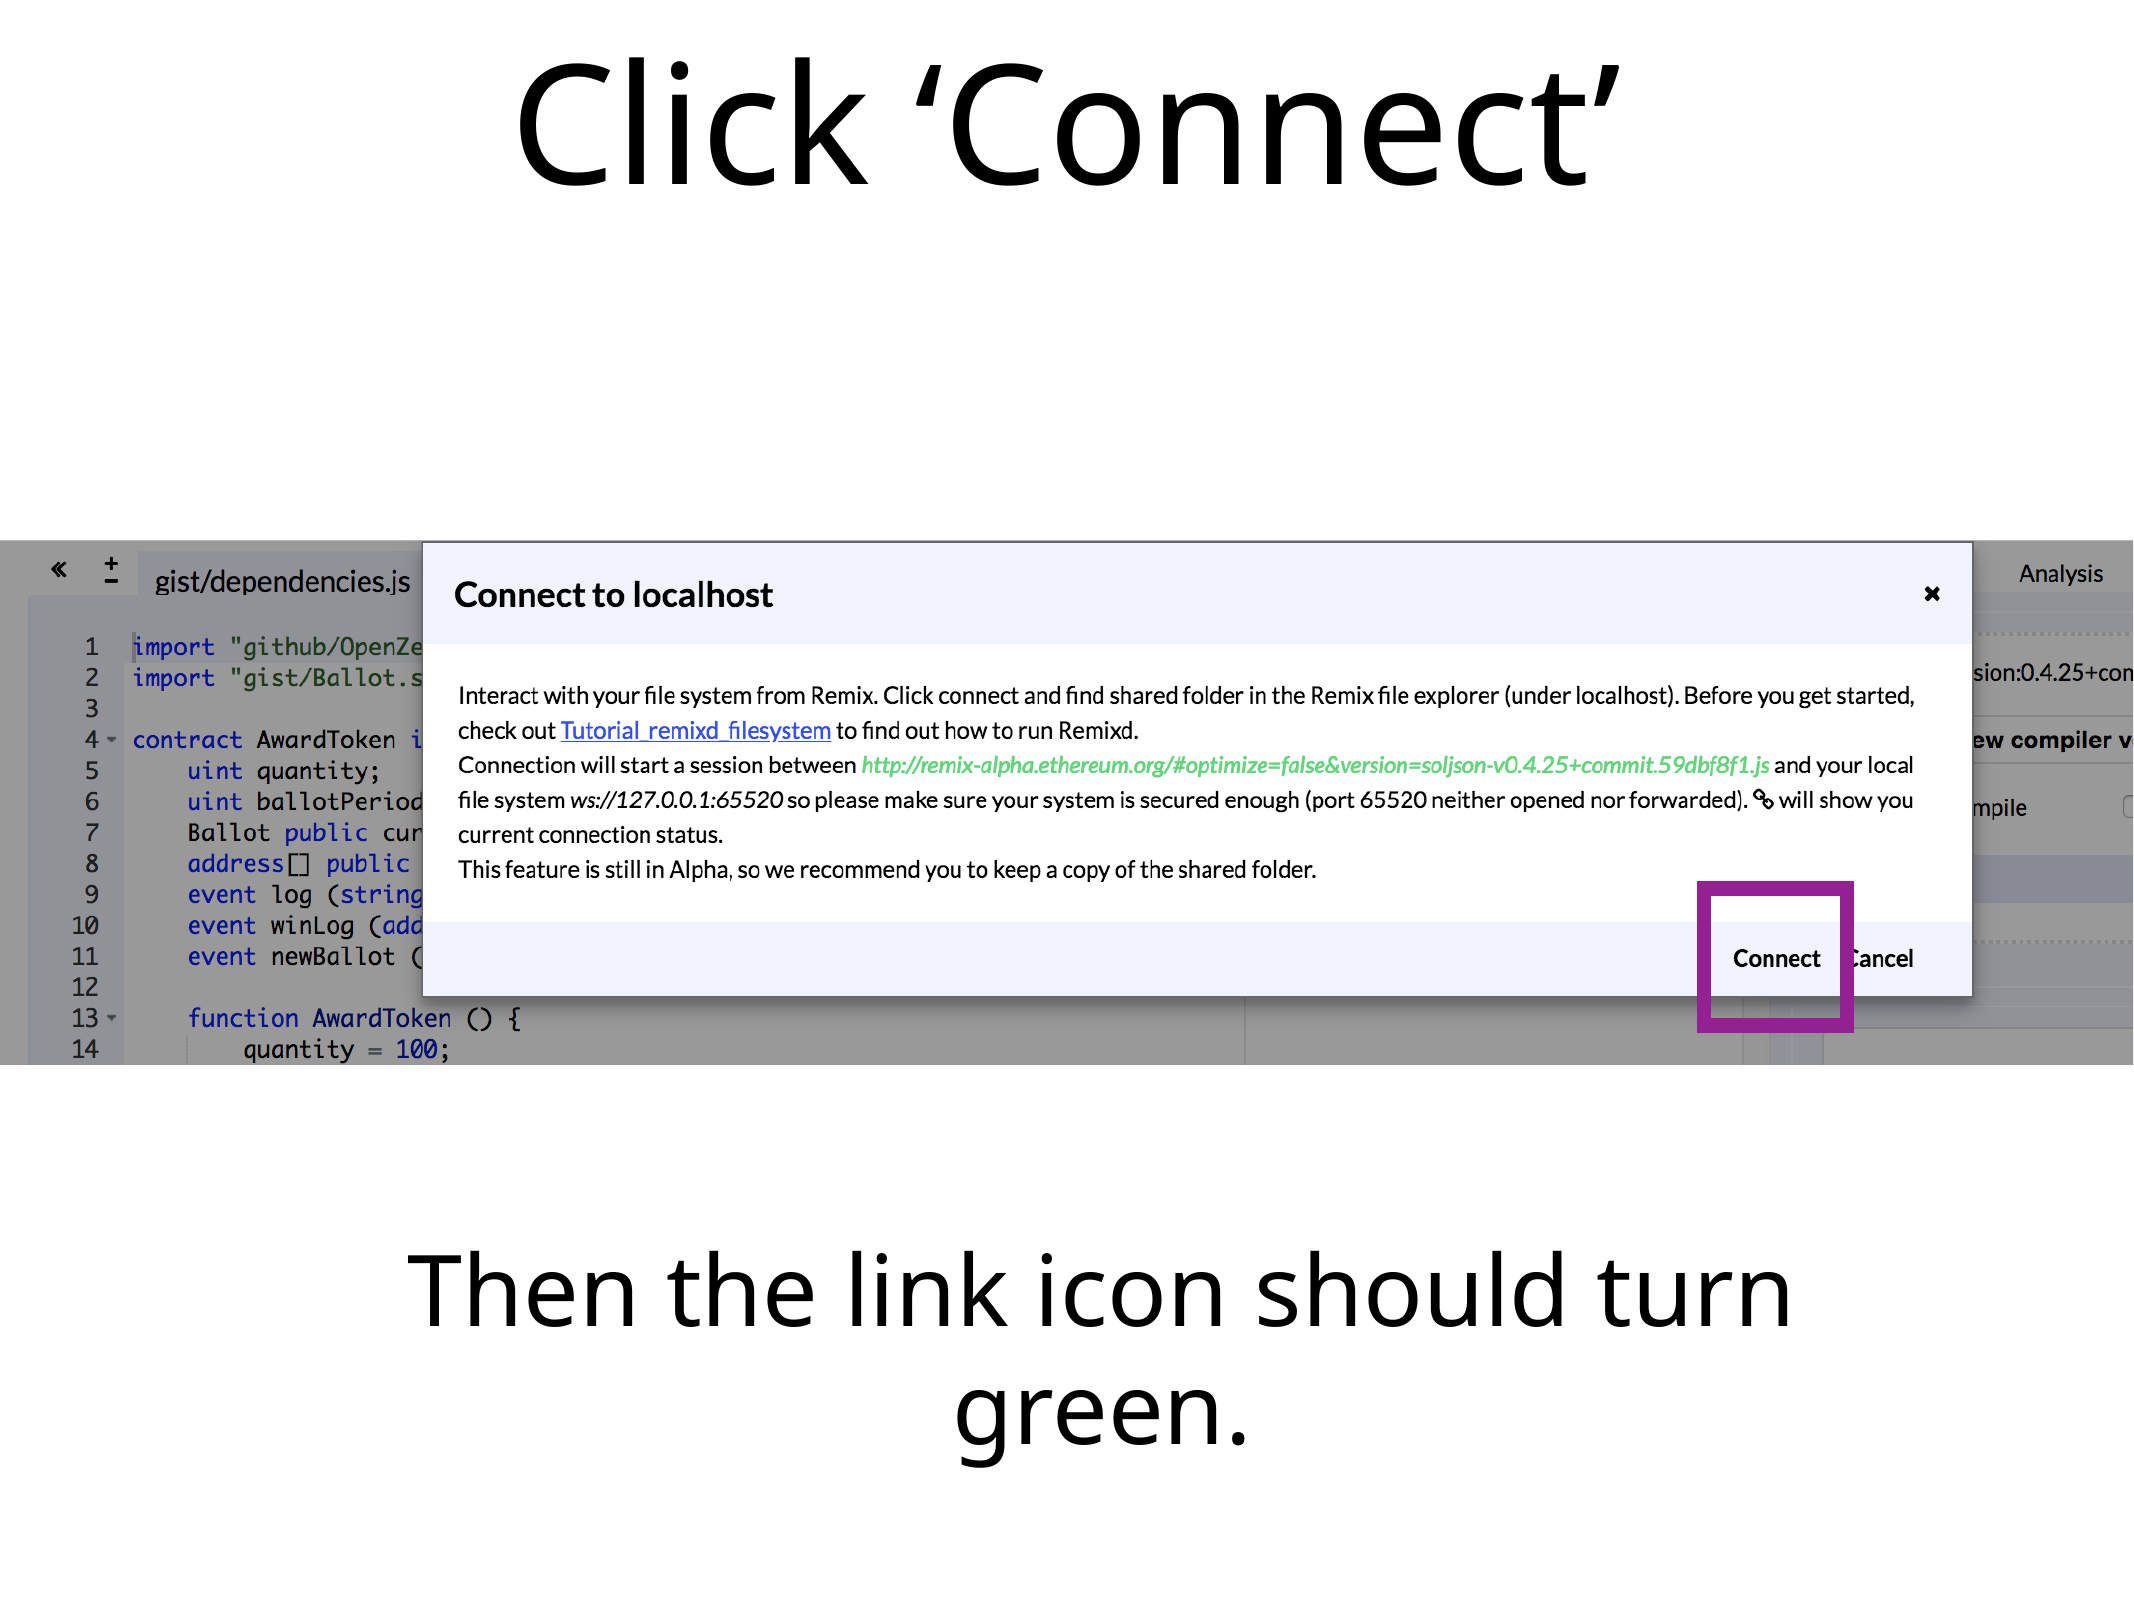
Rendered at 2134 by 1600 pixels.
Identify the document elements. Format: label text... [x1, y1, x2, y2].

title Click ‘Connect’ [208, 10, 1925, 535]
picture [0, 535, 2134, 1065]
text_box Then the link icon should turn green. [243, 1218, 1961, 1509]
